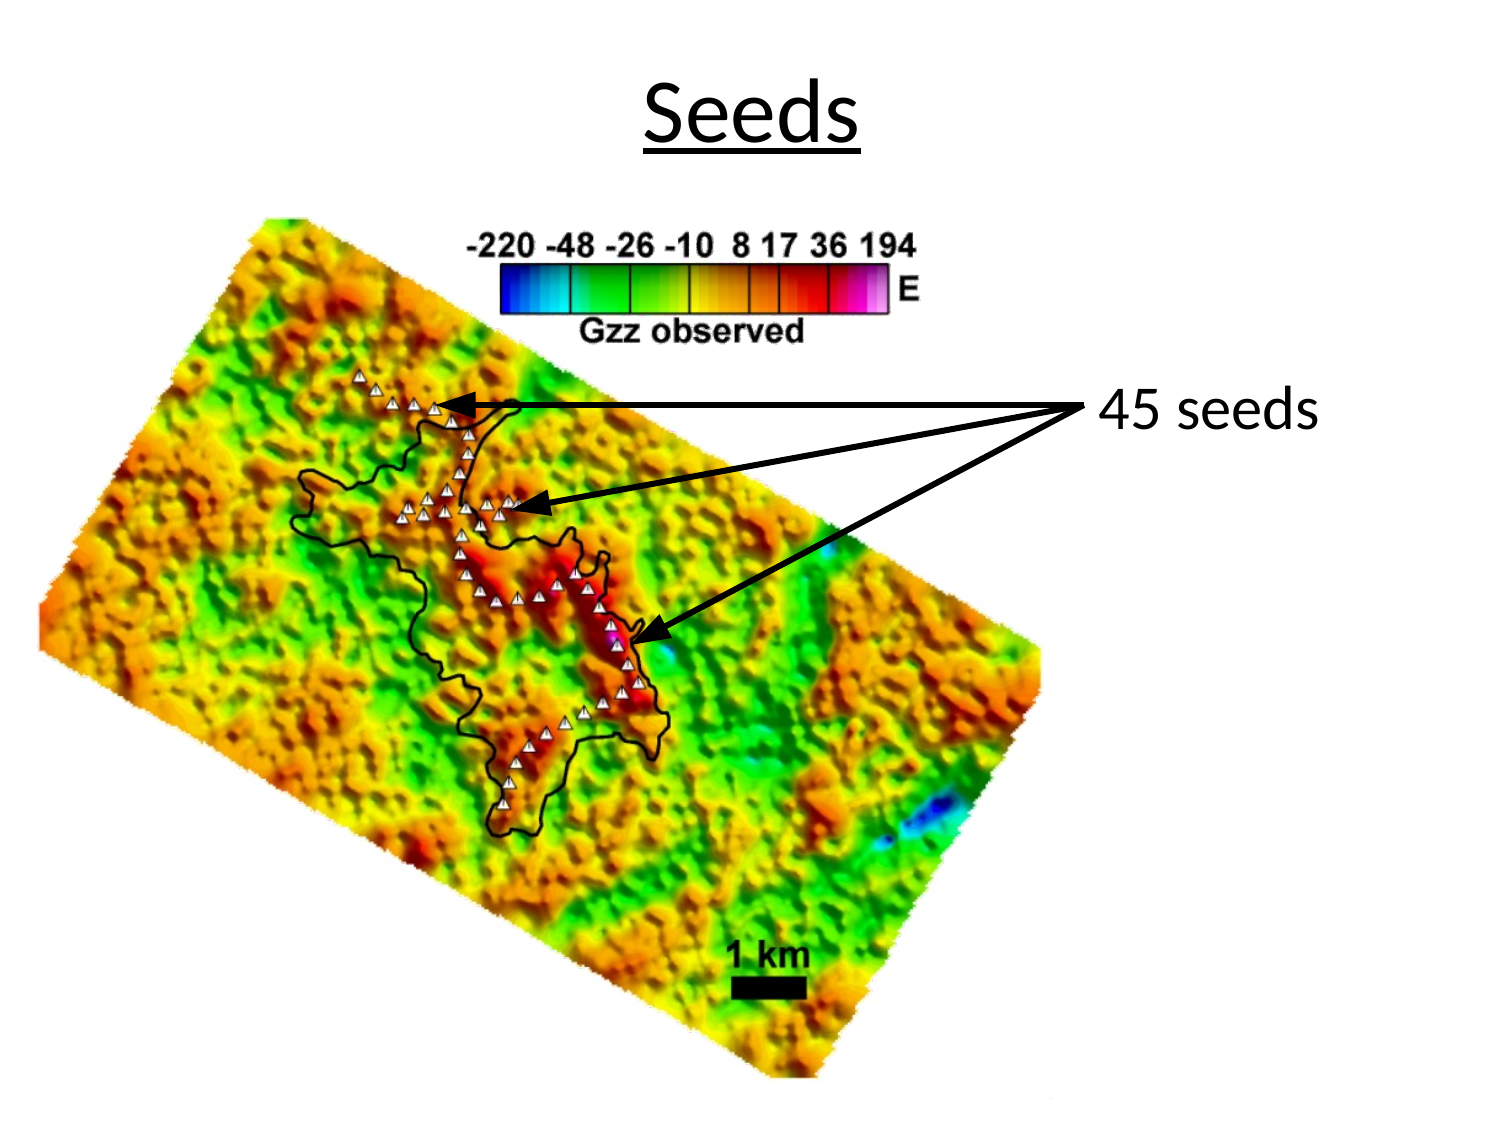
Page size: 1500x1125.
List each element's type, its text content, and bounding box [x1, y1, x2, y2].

text_box 45 seeds [1083, 360, 1441, 451]
title Seeds [76, 11, 1427, 200]
picture [30, 199, 1052, 1100]
